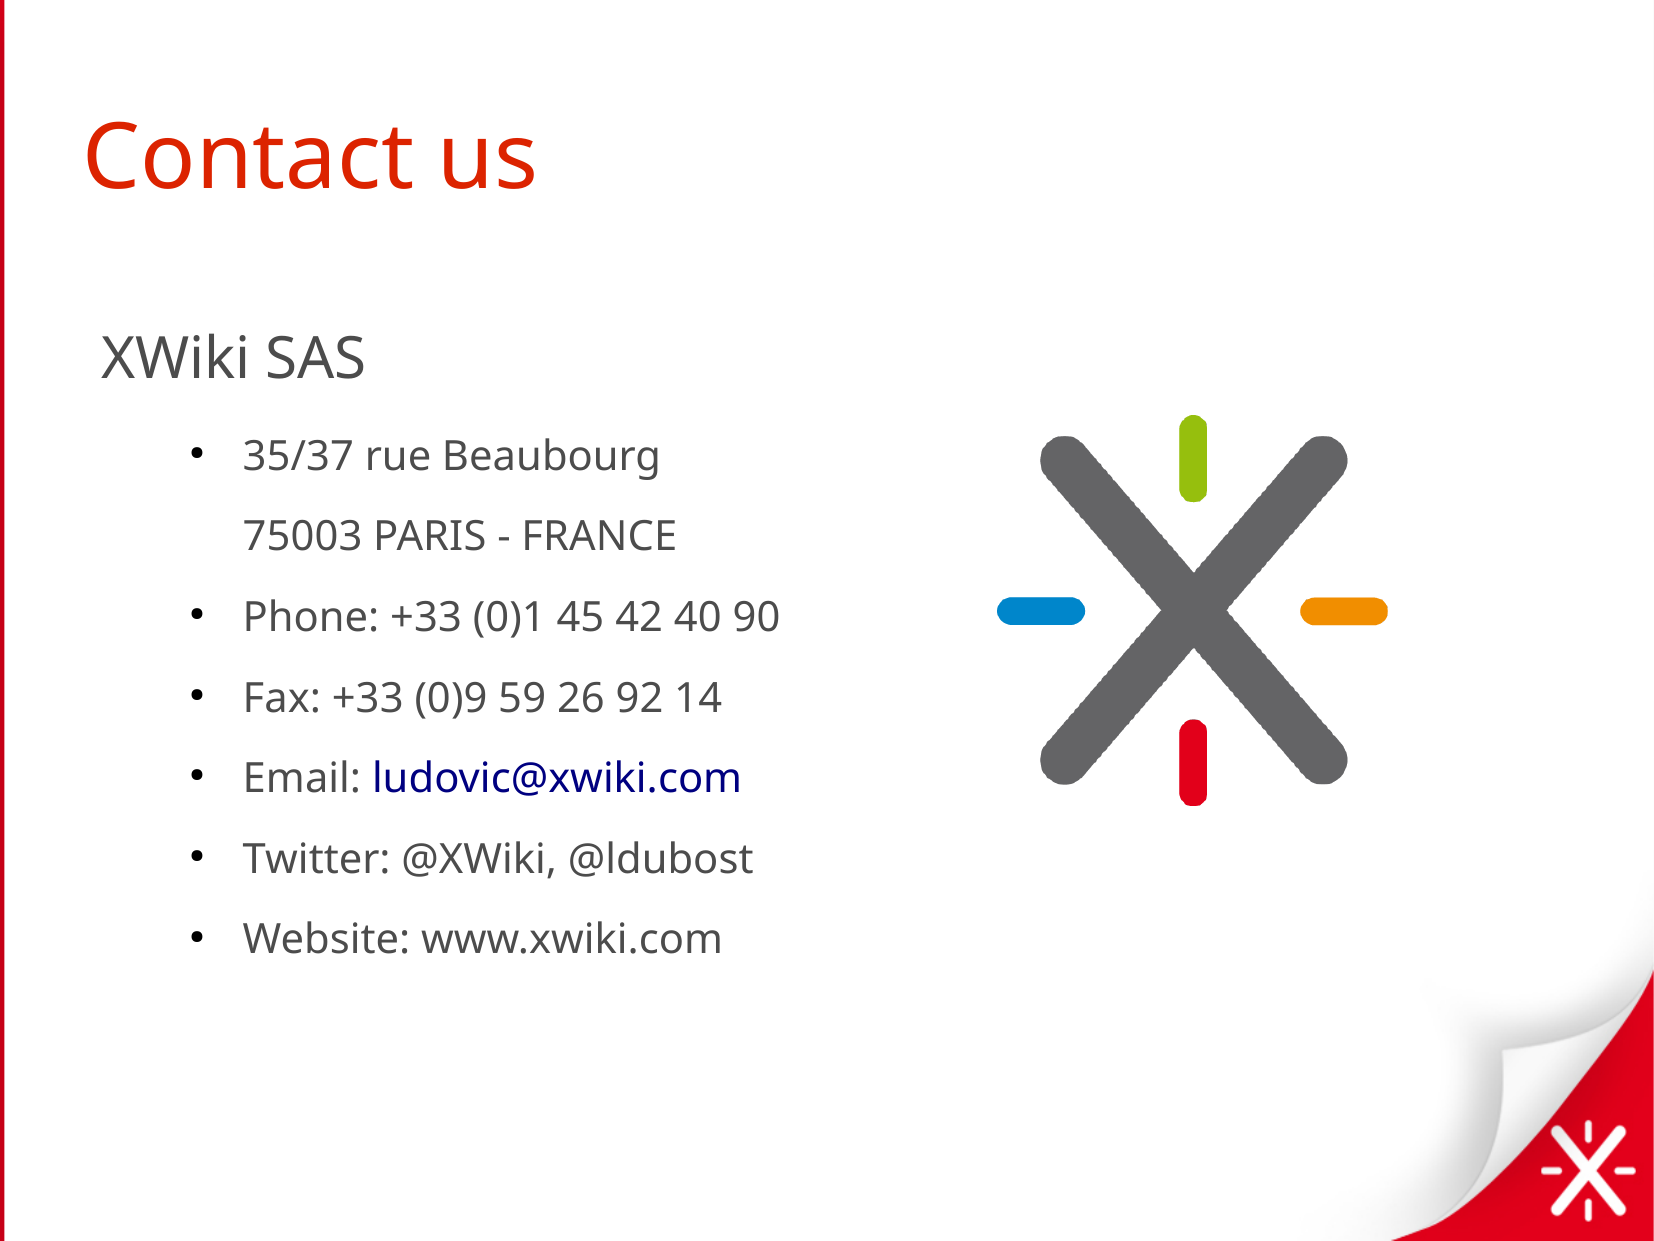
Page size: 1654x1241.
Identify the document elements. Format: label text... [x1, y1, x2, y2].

picture [0, 0, 1654, 1241]
title Contact us [82, 49, 1571, 257]
list XWiki SAS 35/37 rue Beaubourg 75003 PARIS - FRANCE Phone: +33 (0)1 45 42 40 90 Fax: +33 (0)9 59 26 92 14 Email: ludovic@xwiki.com Twitter: @XWiki, @ldubost Website: www.xwiki.com [100, 316, 828, 926]
